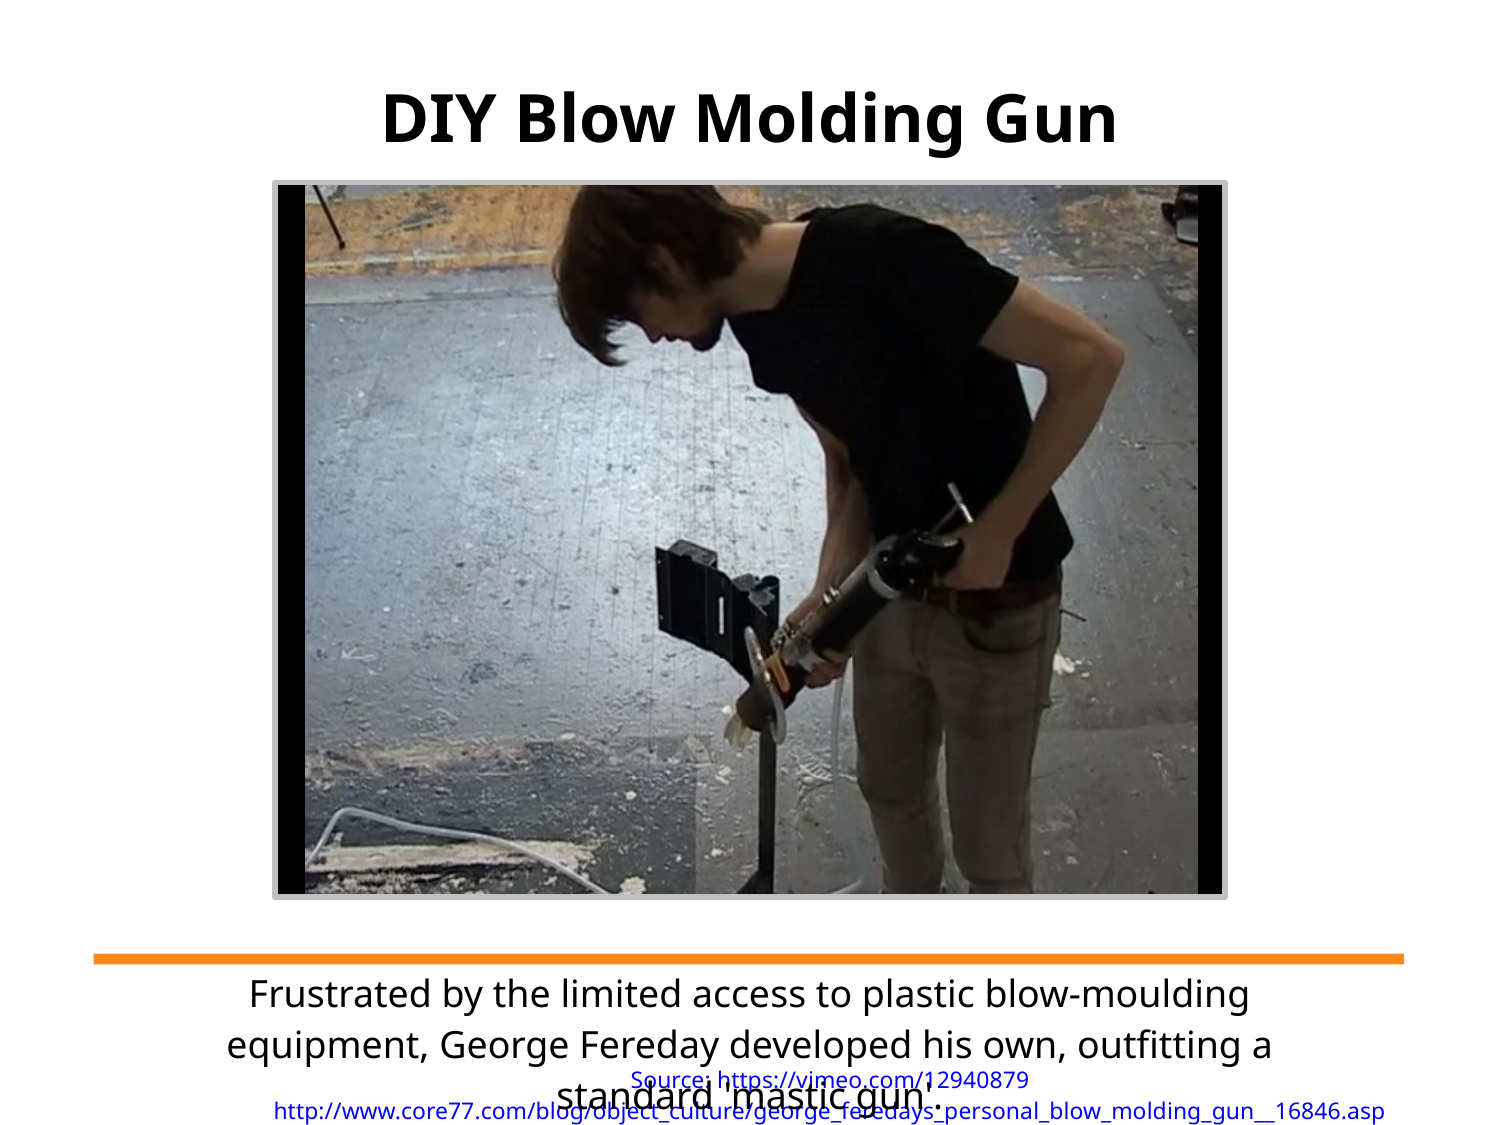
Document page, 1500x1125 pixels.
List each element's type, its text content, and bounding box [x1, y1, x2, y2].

title DIY Blow Molding Gun [75, 44, 1426, 188]
picture [1375, 1108, 1382, 1118]
text_box Source: https://vimeo.com/12940879 http://www.core77.com/blog/object_culture/george_feredays_personal_blow_molding_gun__16846.asp [258, 1064, 1242, 1123]
text_box Frustrated by the limited access to plastic blow-moulding equipment, George Fereday developed his own, outfitting a standard 'mastic gun'. [170, 960, 1330, 1064]
picture [0, 0, 1500, 1125]
